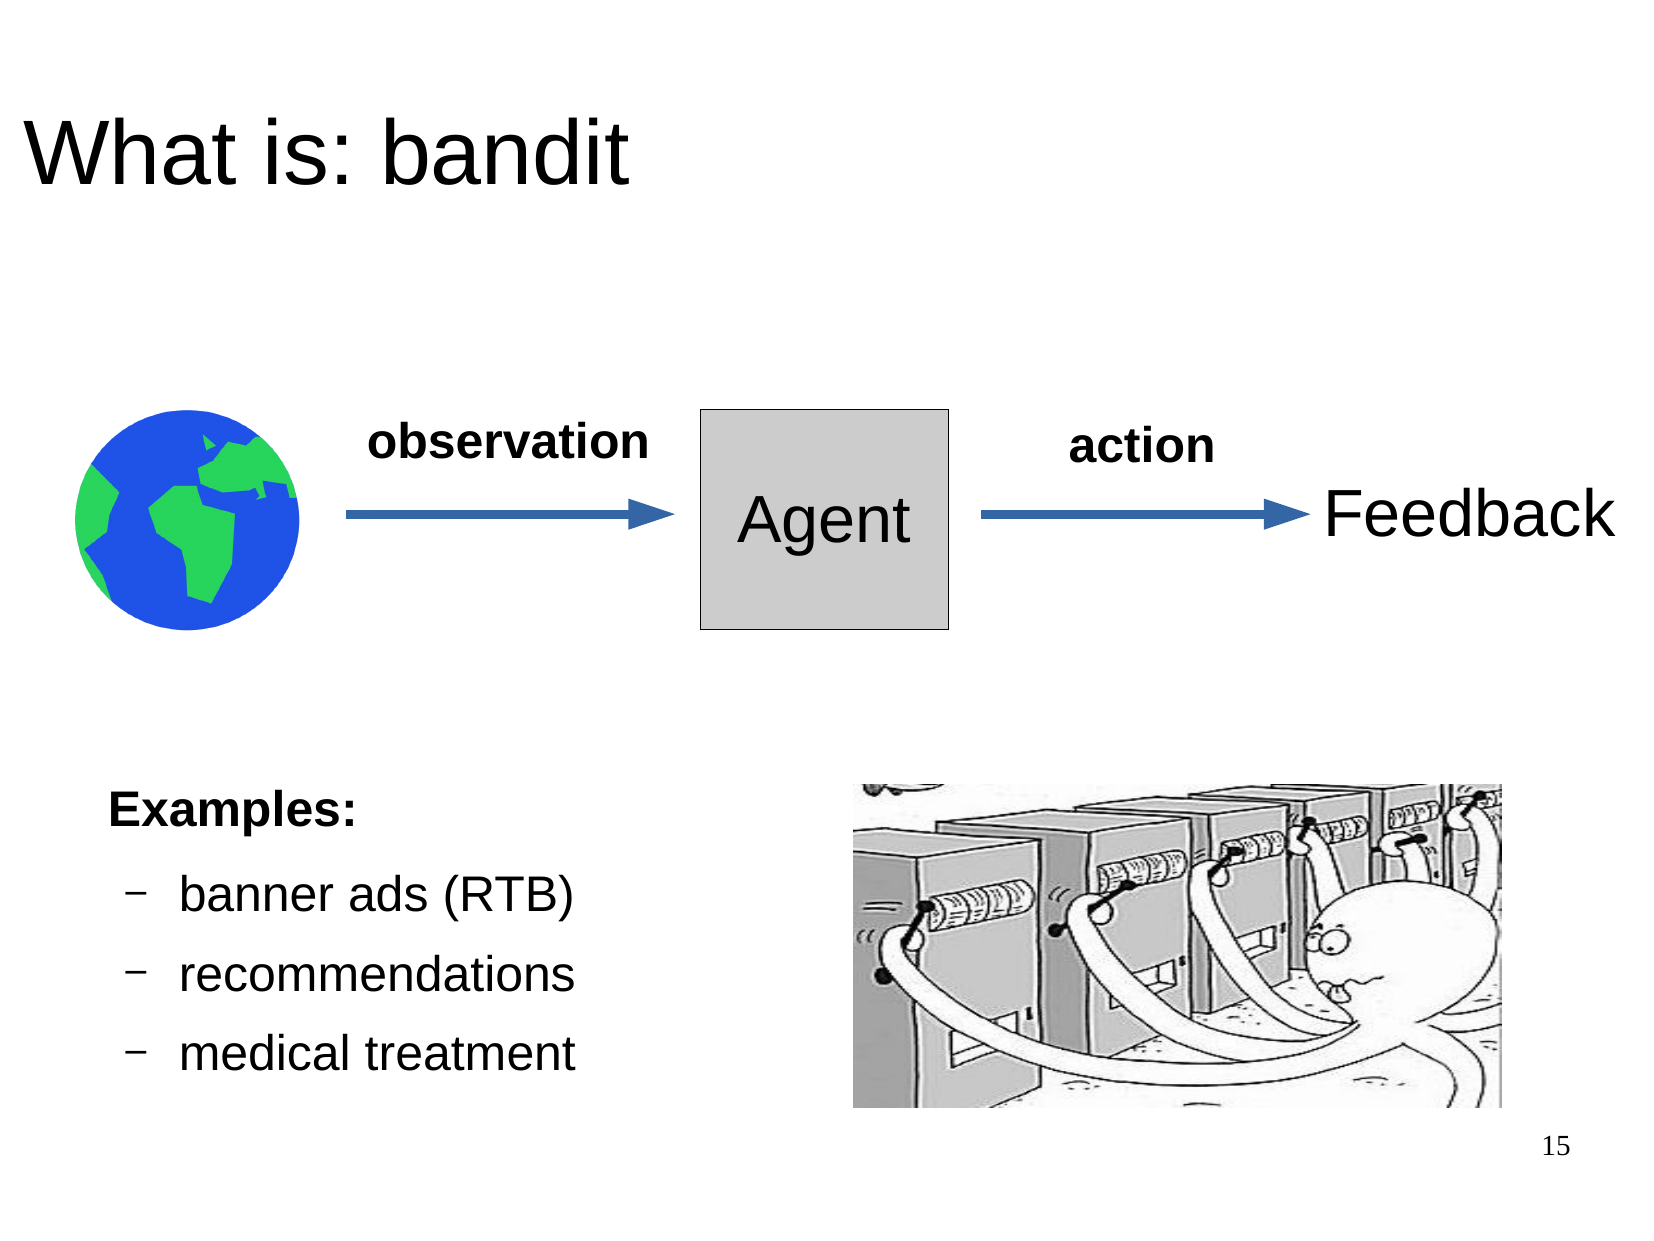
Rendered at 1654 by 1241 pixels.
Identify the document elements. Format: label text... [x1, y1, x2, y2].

picture [4, 385, 370, 655]
title What is: bandit [23, 49, 1512, 257]
text_box observation [352, 406, 666, 478]
text_box Agent [700, 409, 949, 630]
list Examples: banner ads (RTB) recommendations medical treatment [36, 781, 1336, 1241]
text_box Feedback [1259, 468, 1654, 559]
picture [853, 784, 1502, 1108]
text_box action [1053, 409, 1231, 481]
